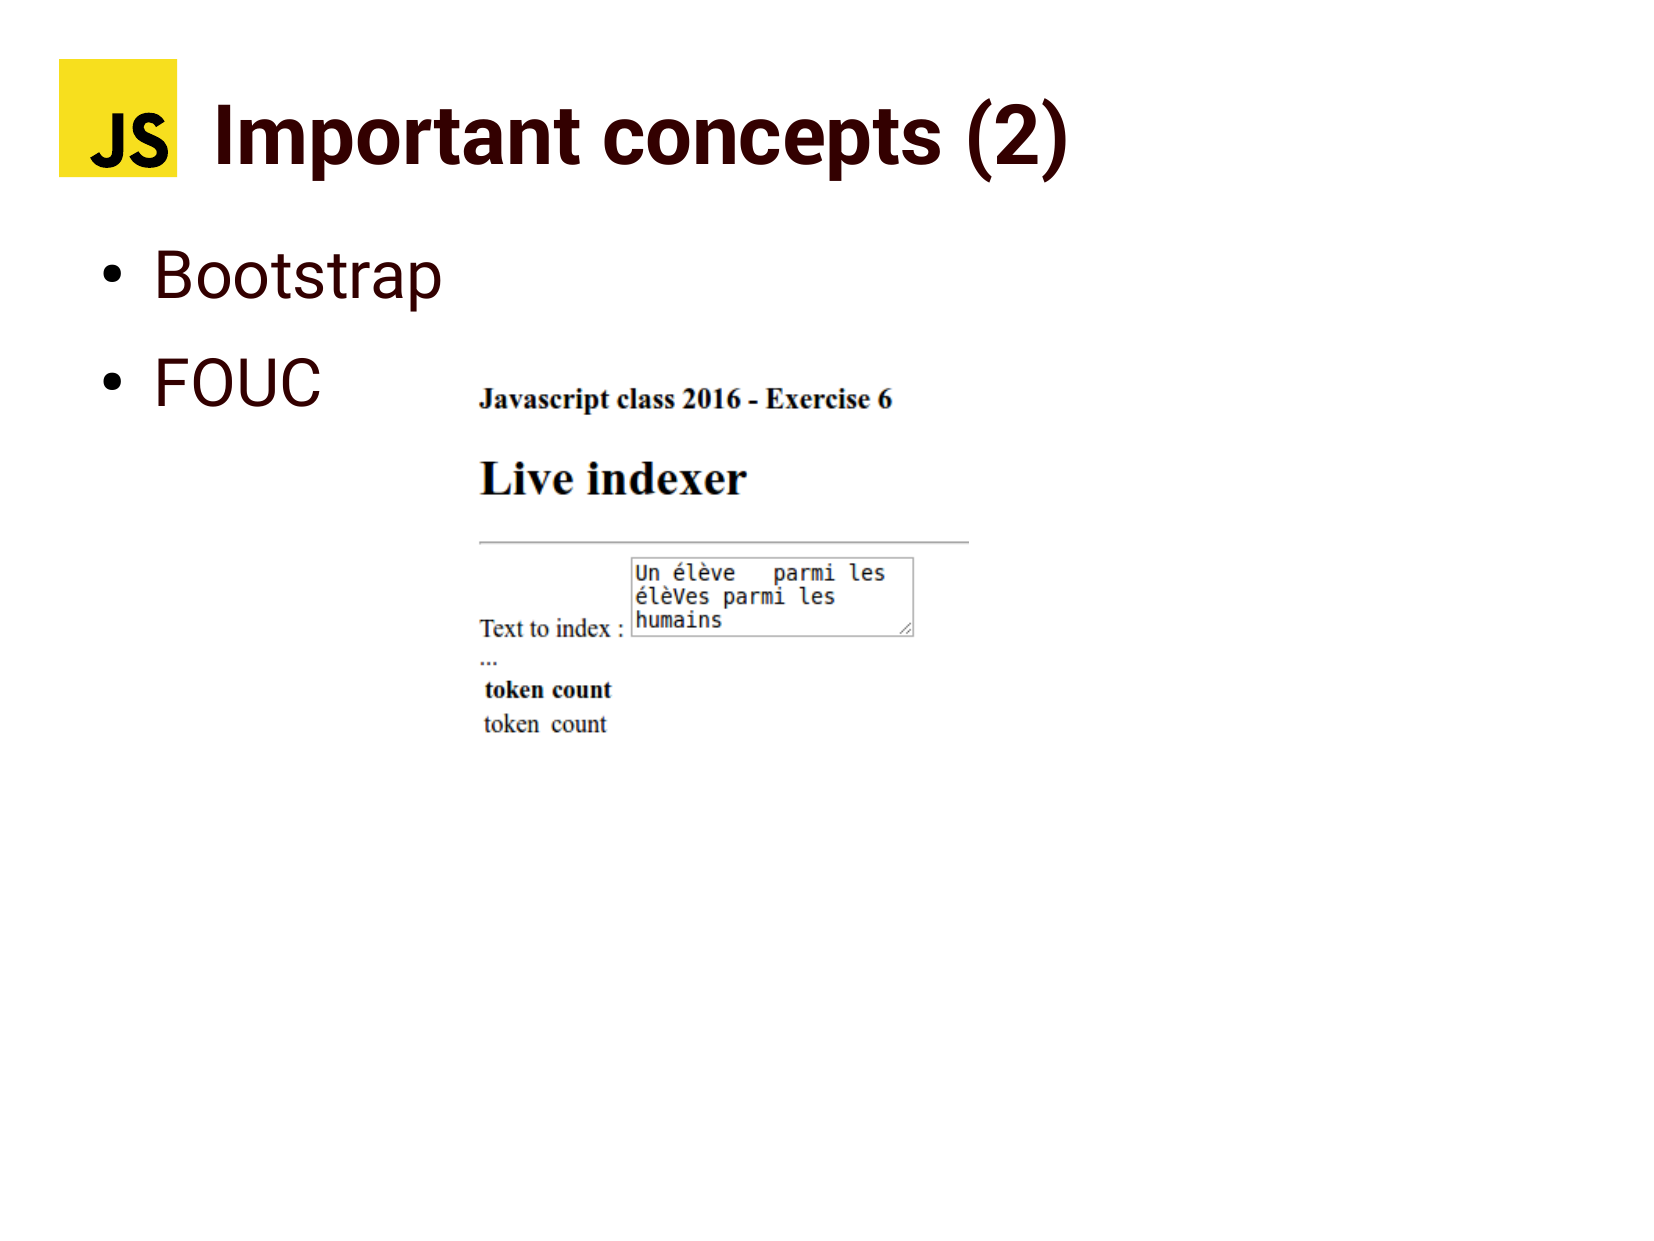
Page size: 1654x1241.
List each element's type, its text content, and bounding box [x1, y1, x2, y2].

picture [467, 354, 969, 778]
list Bootstrap FOUC [82, 236, 1571, 956]
title Important concepts (2) [194, 72, 1559, 201]
